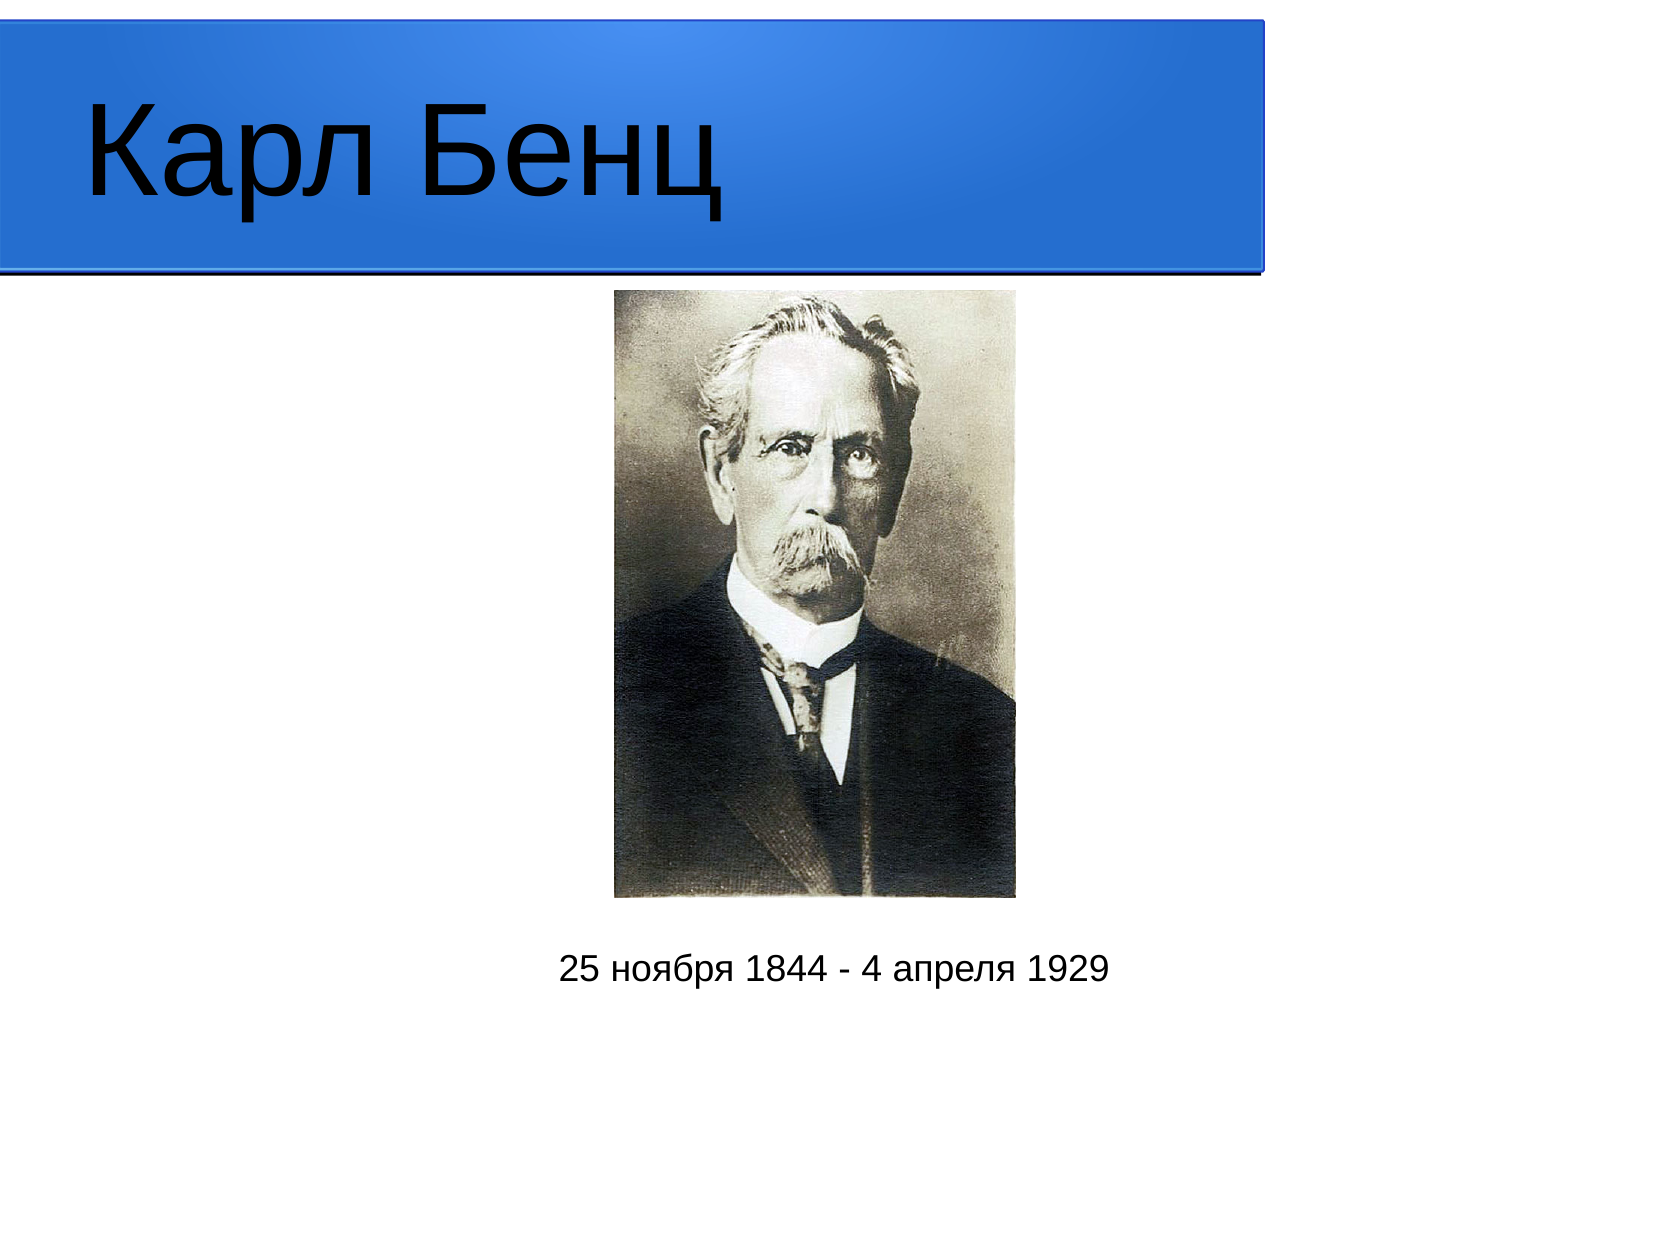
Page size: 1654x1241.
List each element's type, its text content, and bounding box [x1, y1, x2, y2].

title Карл Бенц [82, 47, 1235, 252]
picture [614, 290, 1016, 898]
text_box 25 ноября 1844 - 4 апреля 1929 [543, 940, 1125, 997]
